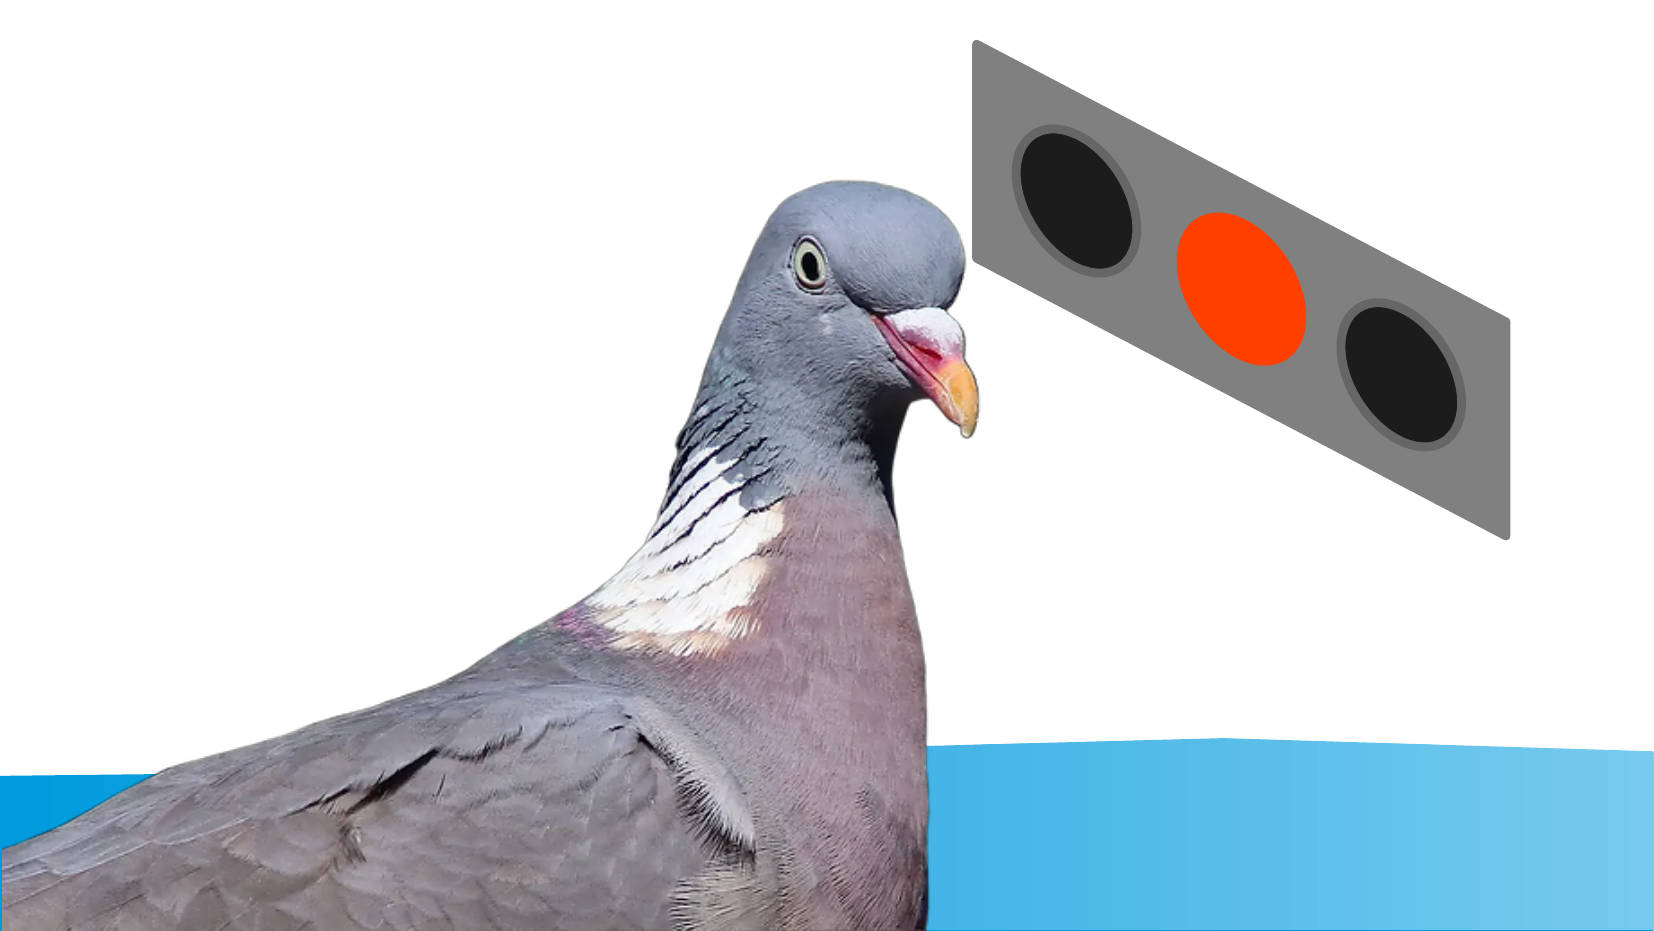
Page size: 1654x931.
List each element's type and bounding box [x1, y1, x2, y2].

picture [2, 132, 1004, 931]
text_box [976, 44, 1507, 536]
